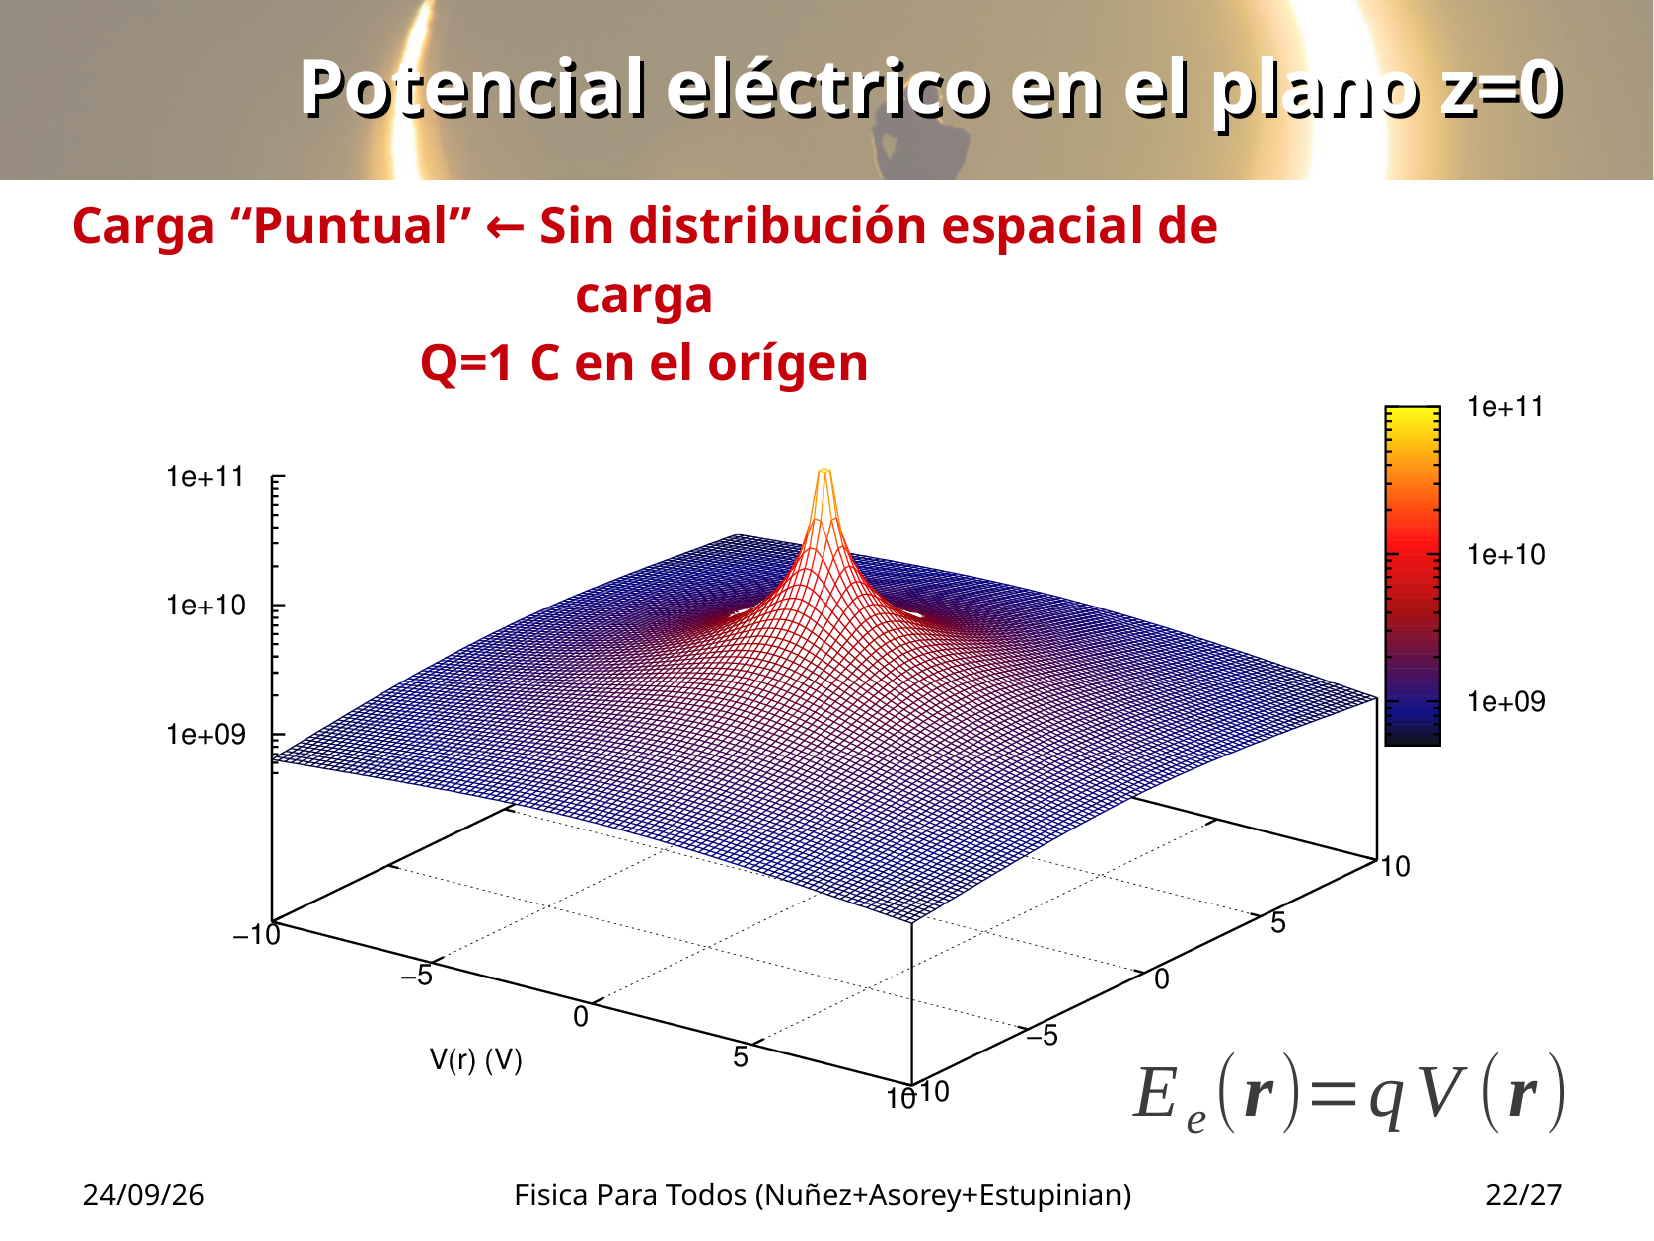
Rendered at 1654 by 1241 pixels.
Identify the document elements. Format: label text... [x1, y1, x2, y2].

chart [1123, 1047, 1577, 1144]
title Potencial eléctrico en el plano z=0 [75, 19, 1564, 151]
title Carga “Puntual” ← Sin distribución espacial de carga Q=1 C en el orígen [15, 150, 1276, 436]
picture [0, 0, 1654, 1201]
